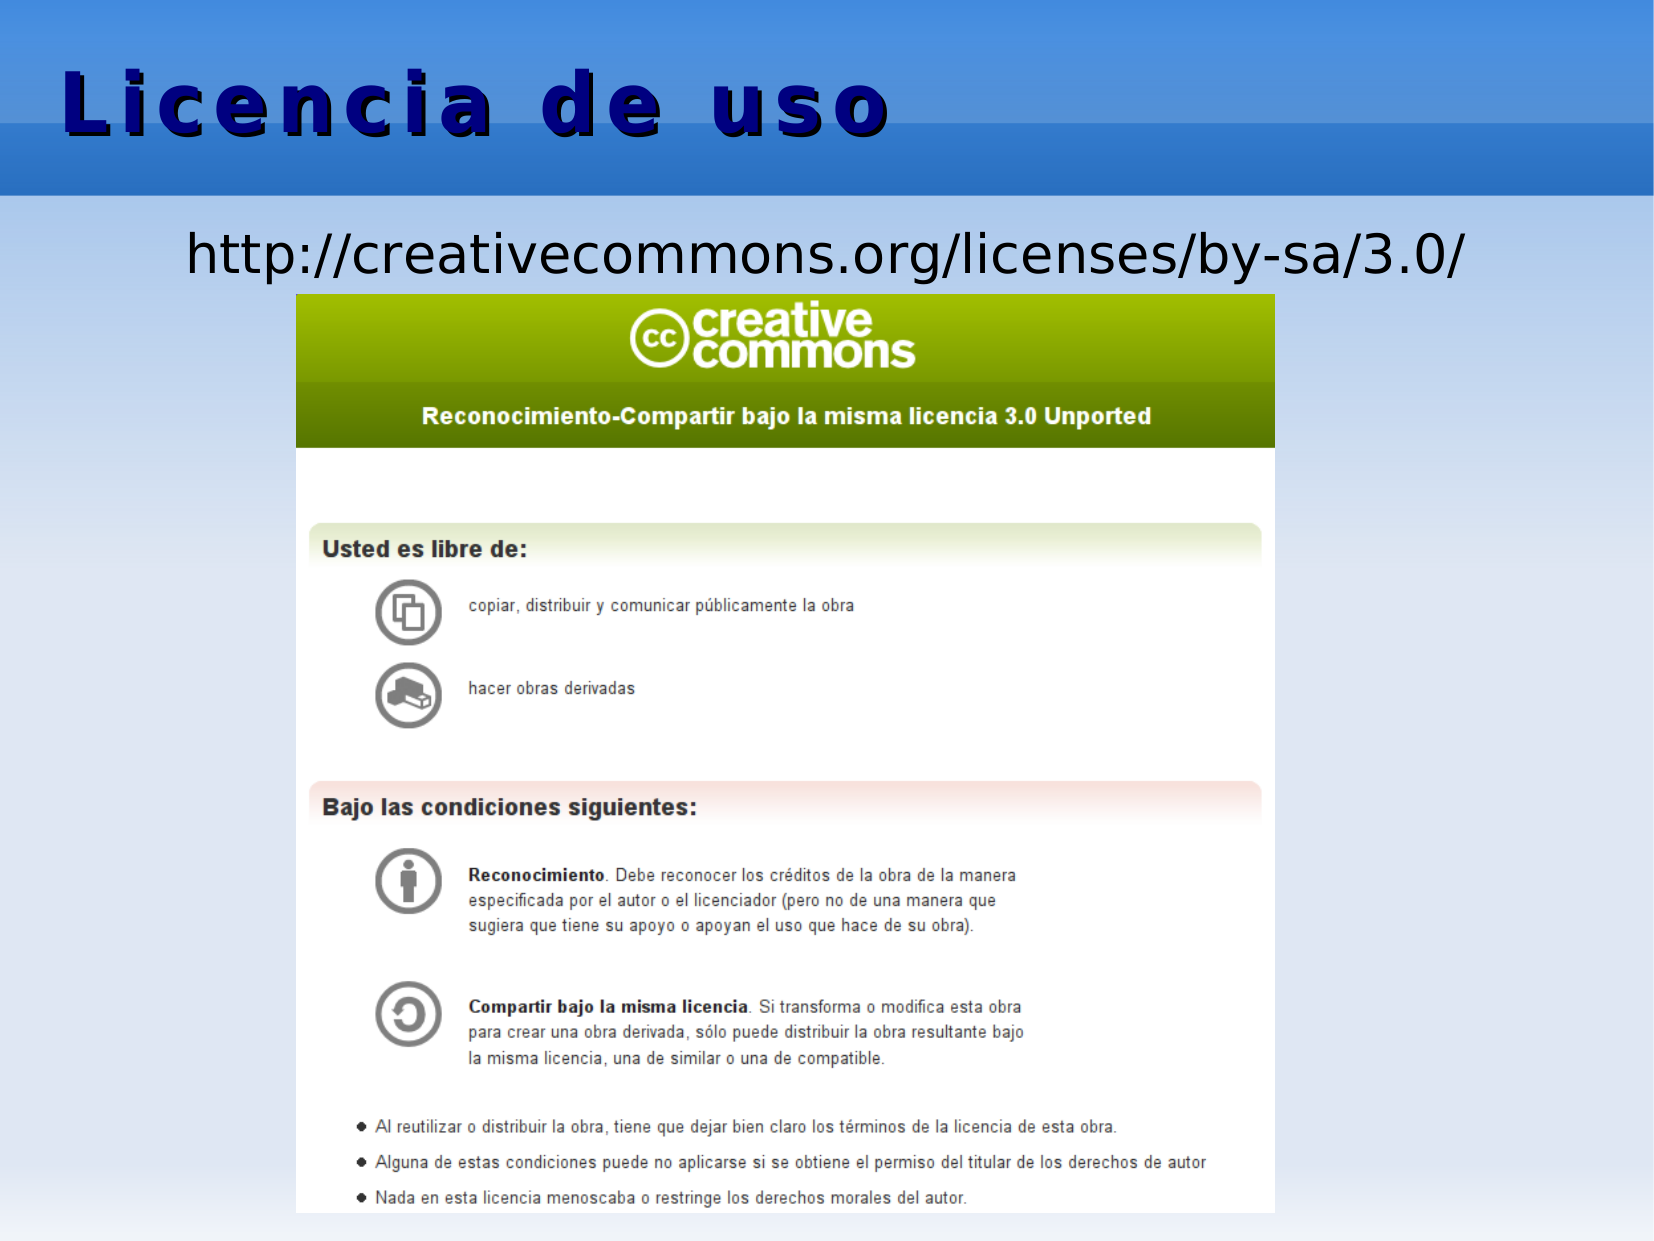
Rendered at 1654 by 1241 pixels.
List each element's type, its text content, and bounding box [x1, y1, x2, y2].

title Licencia de uso [59, 29, 1654, 178]
text_box http://creativecommons.org/licenses/by-sa/3.0/ [82, 207, 1571, 303]
picture [0, 0, 1654, 1241]
